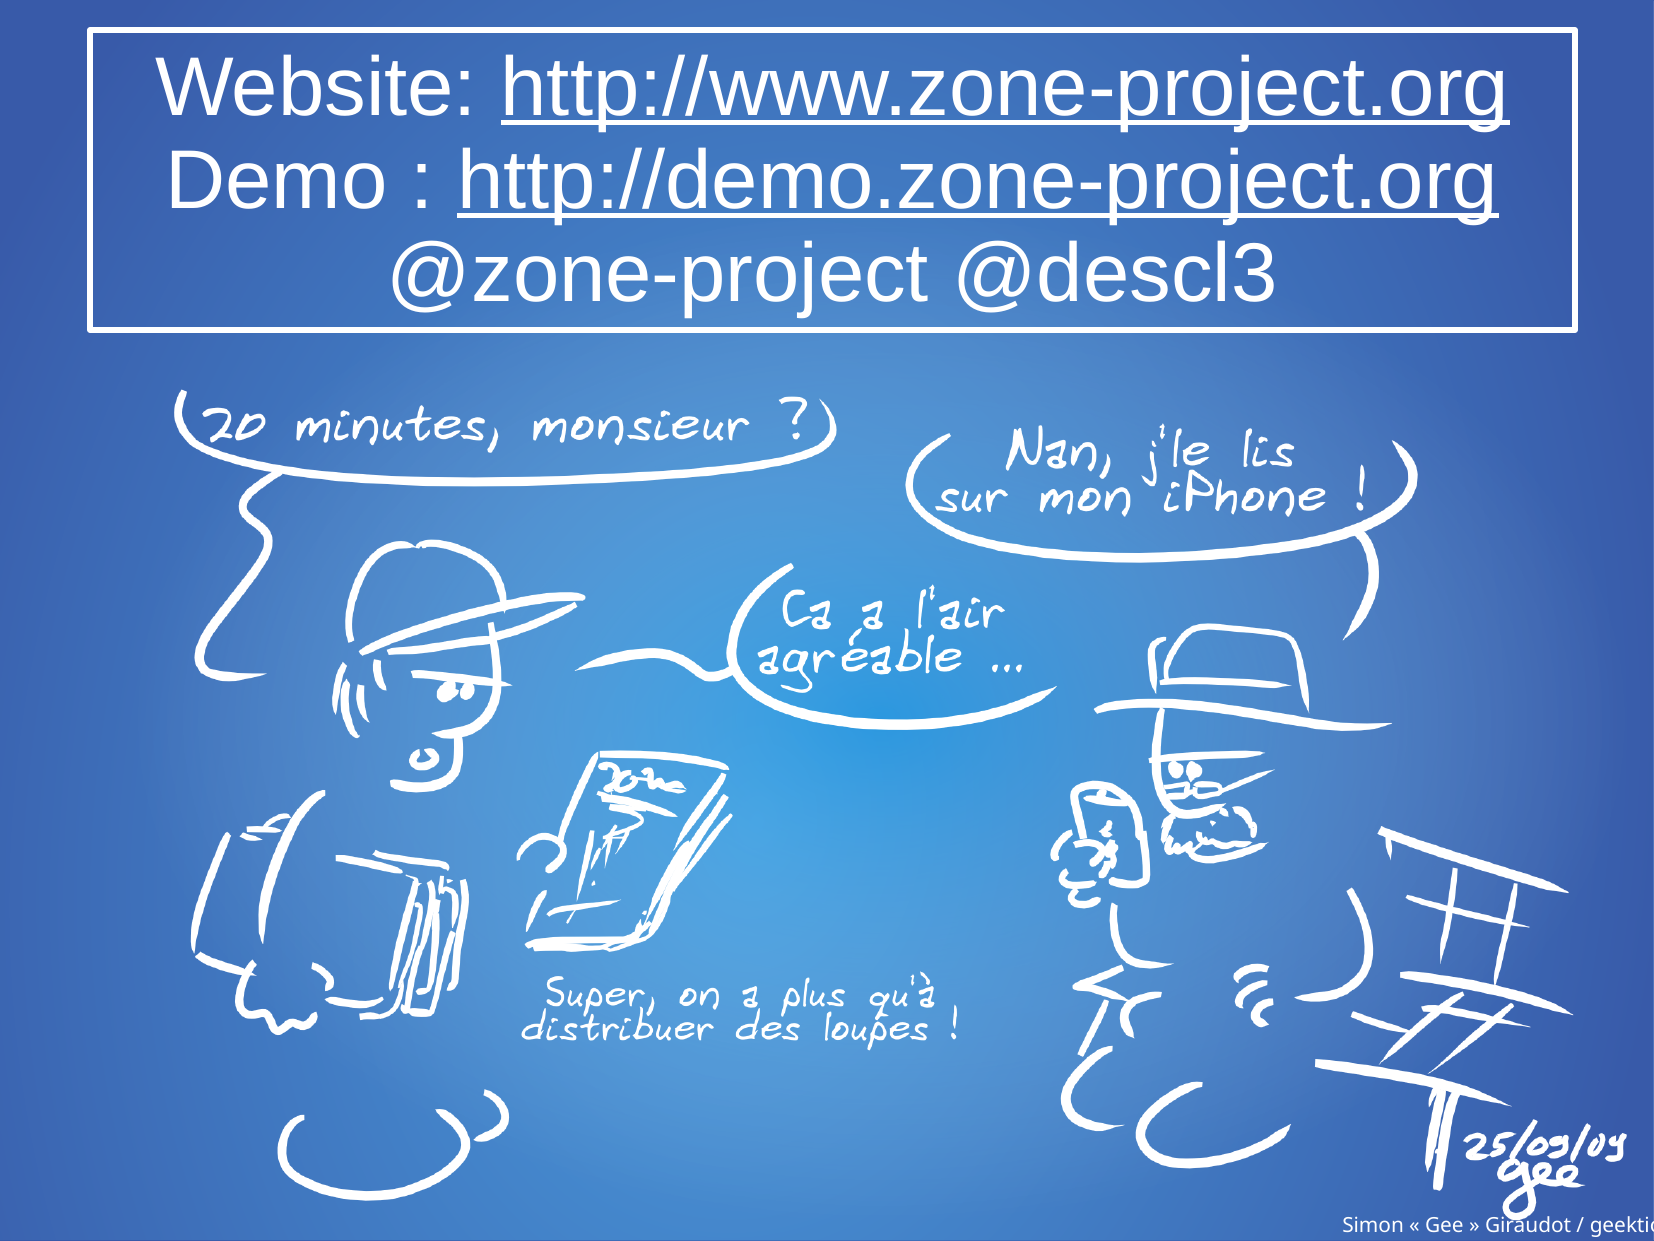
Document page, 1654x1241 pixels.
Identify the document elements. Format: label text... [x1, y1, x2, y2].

text_box Simon « Gee » Giraudot / geektionnerd.net [1292, 1203, 1654, 1241]
text_box Website: http://www.zone-project.org Demo : http://demo.zone-project.org @zone-project @descl3 [90, 30, 1576, 331]
picture [0, 0, 1654, 1241]
